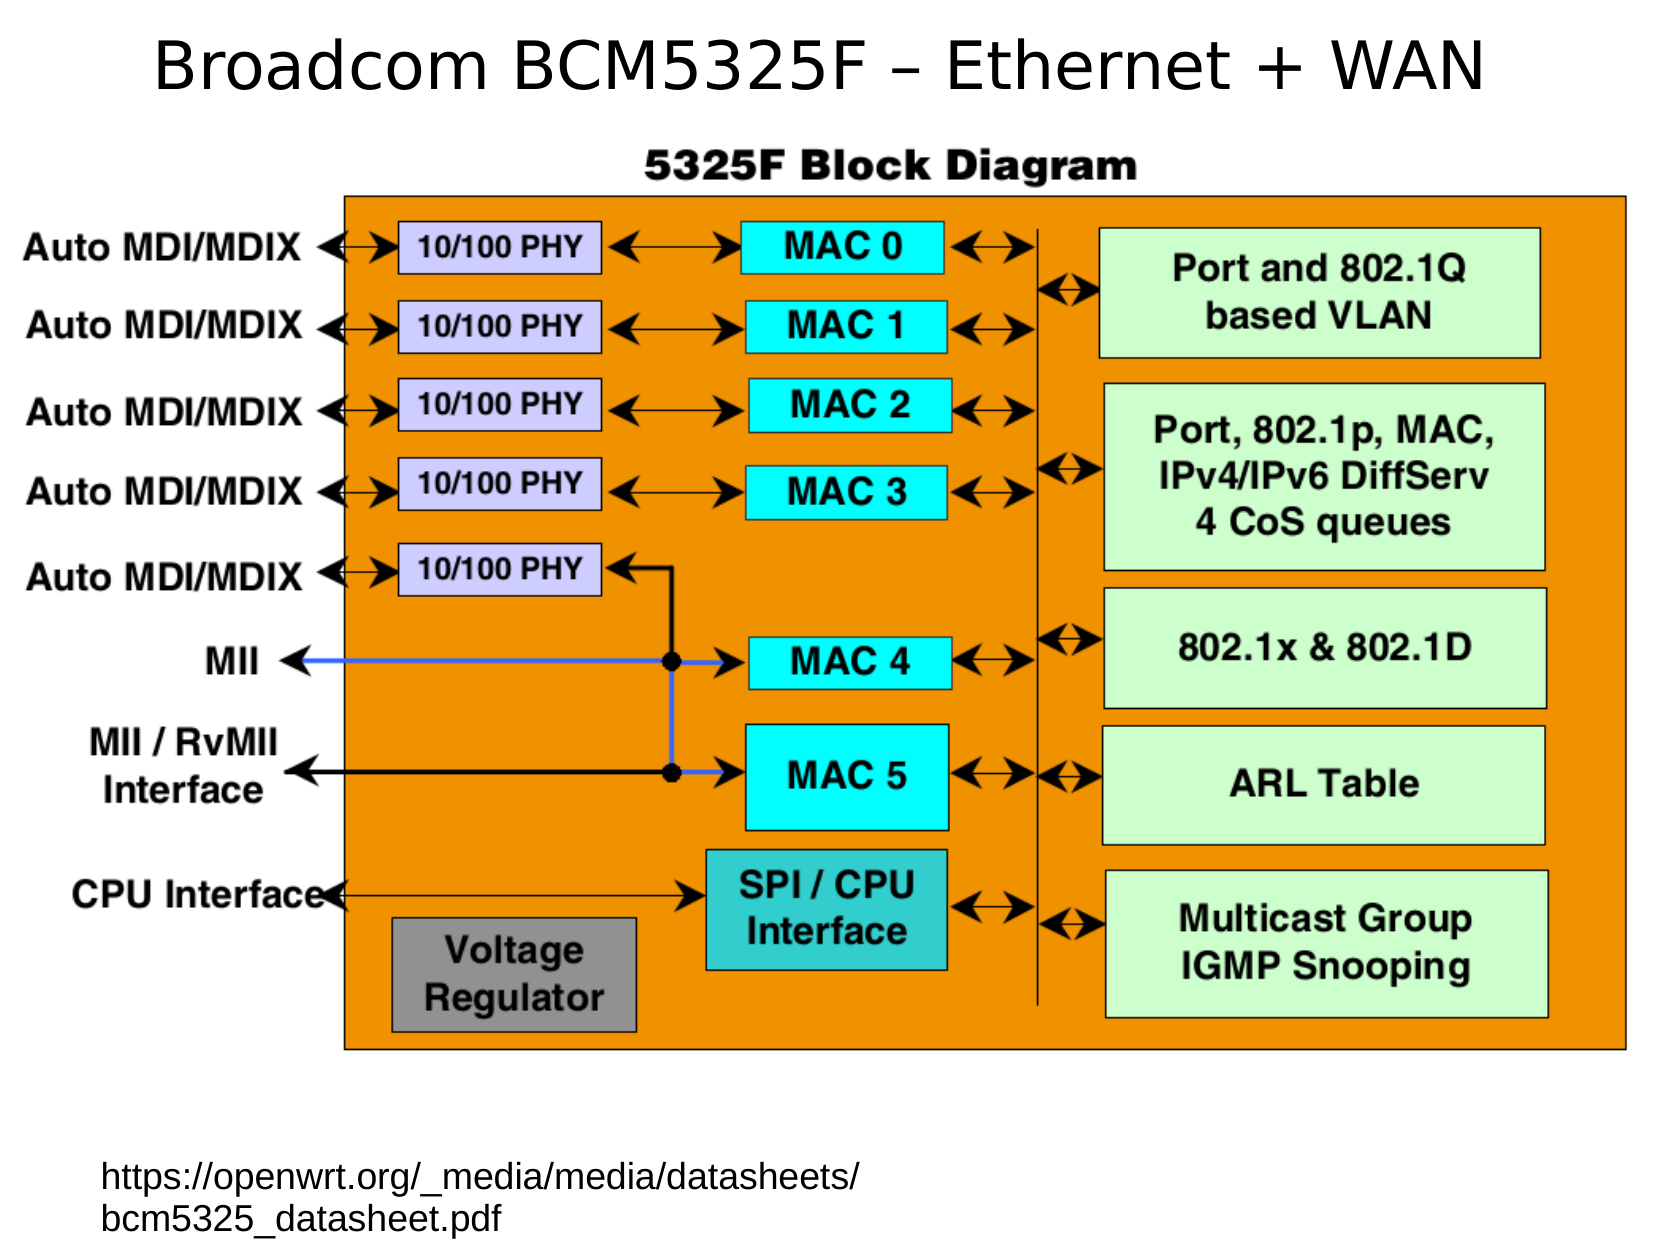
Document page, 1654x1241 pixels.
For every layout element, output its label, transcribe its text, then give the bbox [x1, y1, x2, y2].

text_box https://openwrt.org/_media/media/datasheets/bcm5325_datasheet.pdf [85, 1147, 1276, 1241]
picture [0, 118, 1654, 1068]
title Broadcom BCM5325F – Ethernet + WAN [76, 27, 1565, 106]
